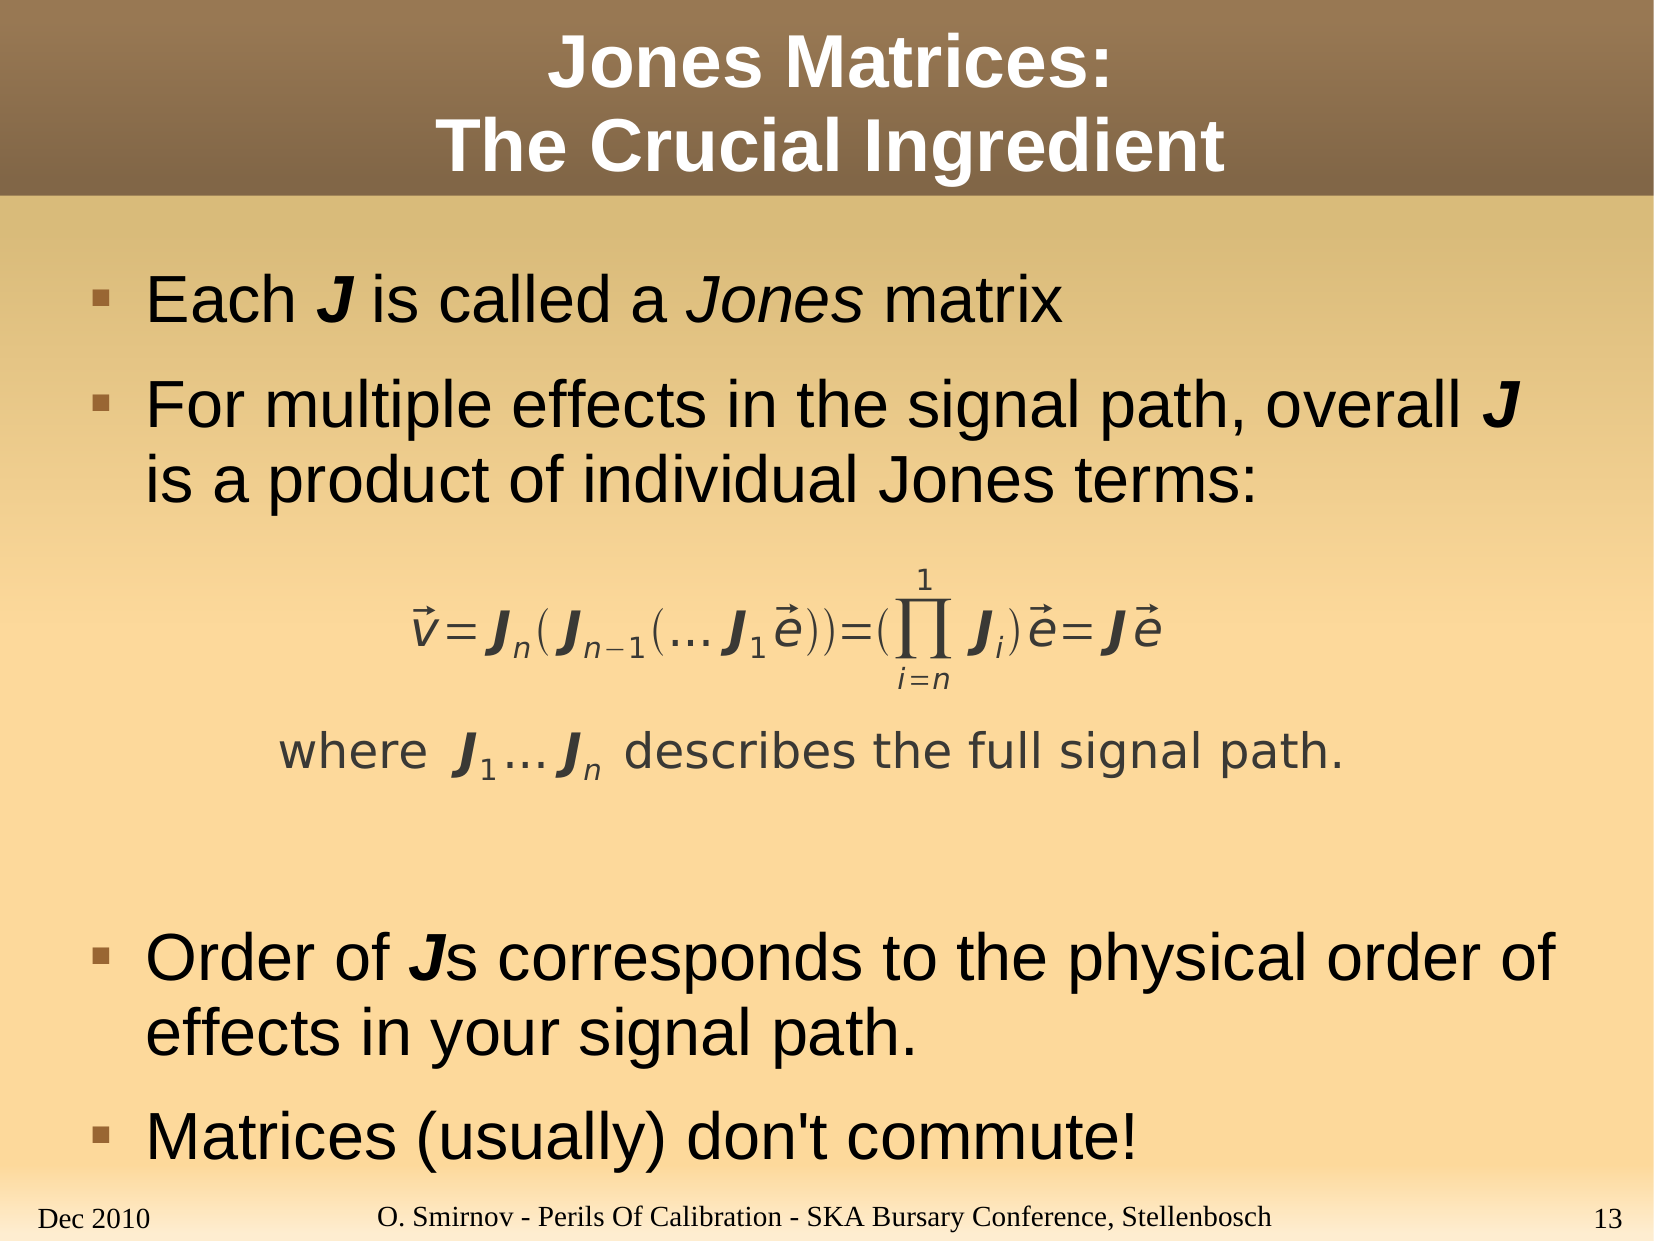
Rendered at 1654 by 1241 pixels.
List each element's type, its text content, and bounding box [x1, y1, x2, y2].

list Each J is called a Jones matrix For multiple effects in the signal path, overall J is a product of individual Jones terms: Order of Js corresponds to the physical order of effects in your signal path. Matrices (usually) don't commute! [75, 262, 1564, 1174]
picture [0, 0, 1654, 1241]
title Jones Matrices: The Crucial Ingredient [86, 0, 1576, 208]
